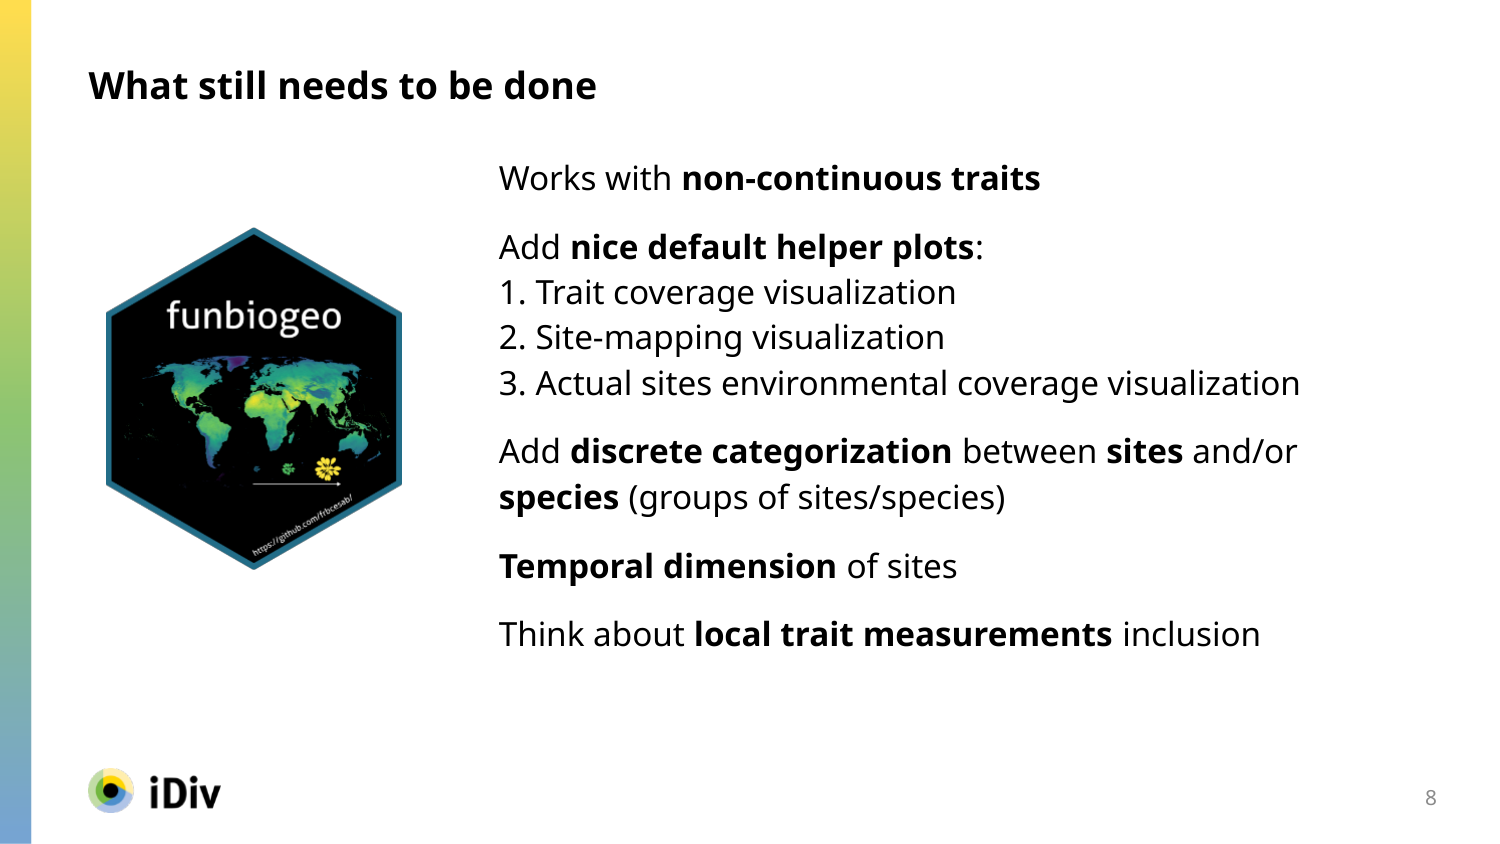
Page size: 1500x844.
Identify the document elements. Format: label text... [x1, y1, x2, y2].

list What still needs to be done [88, 61, 1437, 157]
text_box Works with non-continuous traits Add nice default helper plots: 1. Trait coverage visualization 2. Site-mapping visualization 3. Actual sites environmental coverage visualization Add discrete categorization between sites and/or species (groups of sites/species) Temporal dimension of sites Think about local trait measurements inclusion [484, 147, 1359, 703]
slide_number 7 [1240, 767, 1437, 813]
picture [0, 0, 1500, 844]
